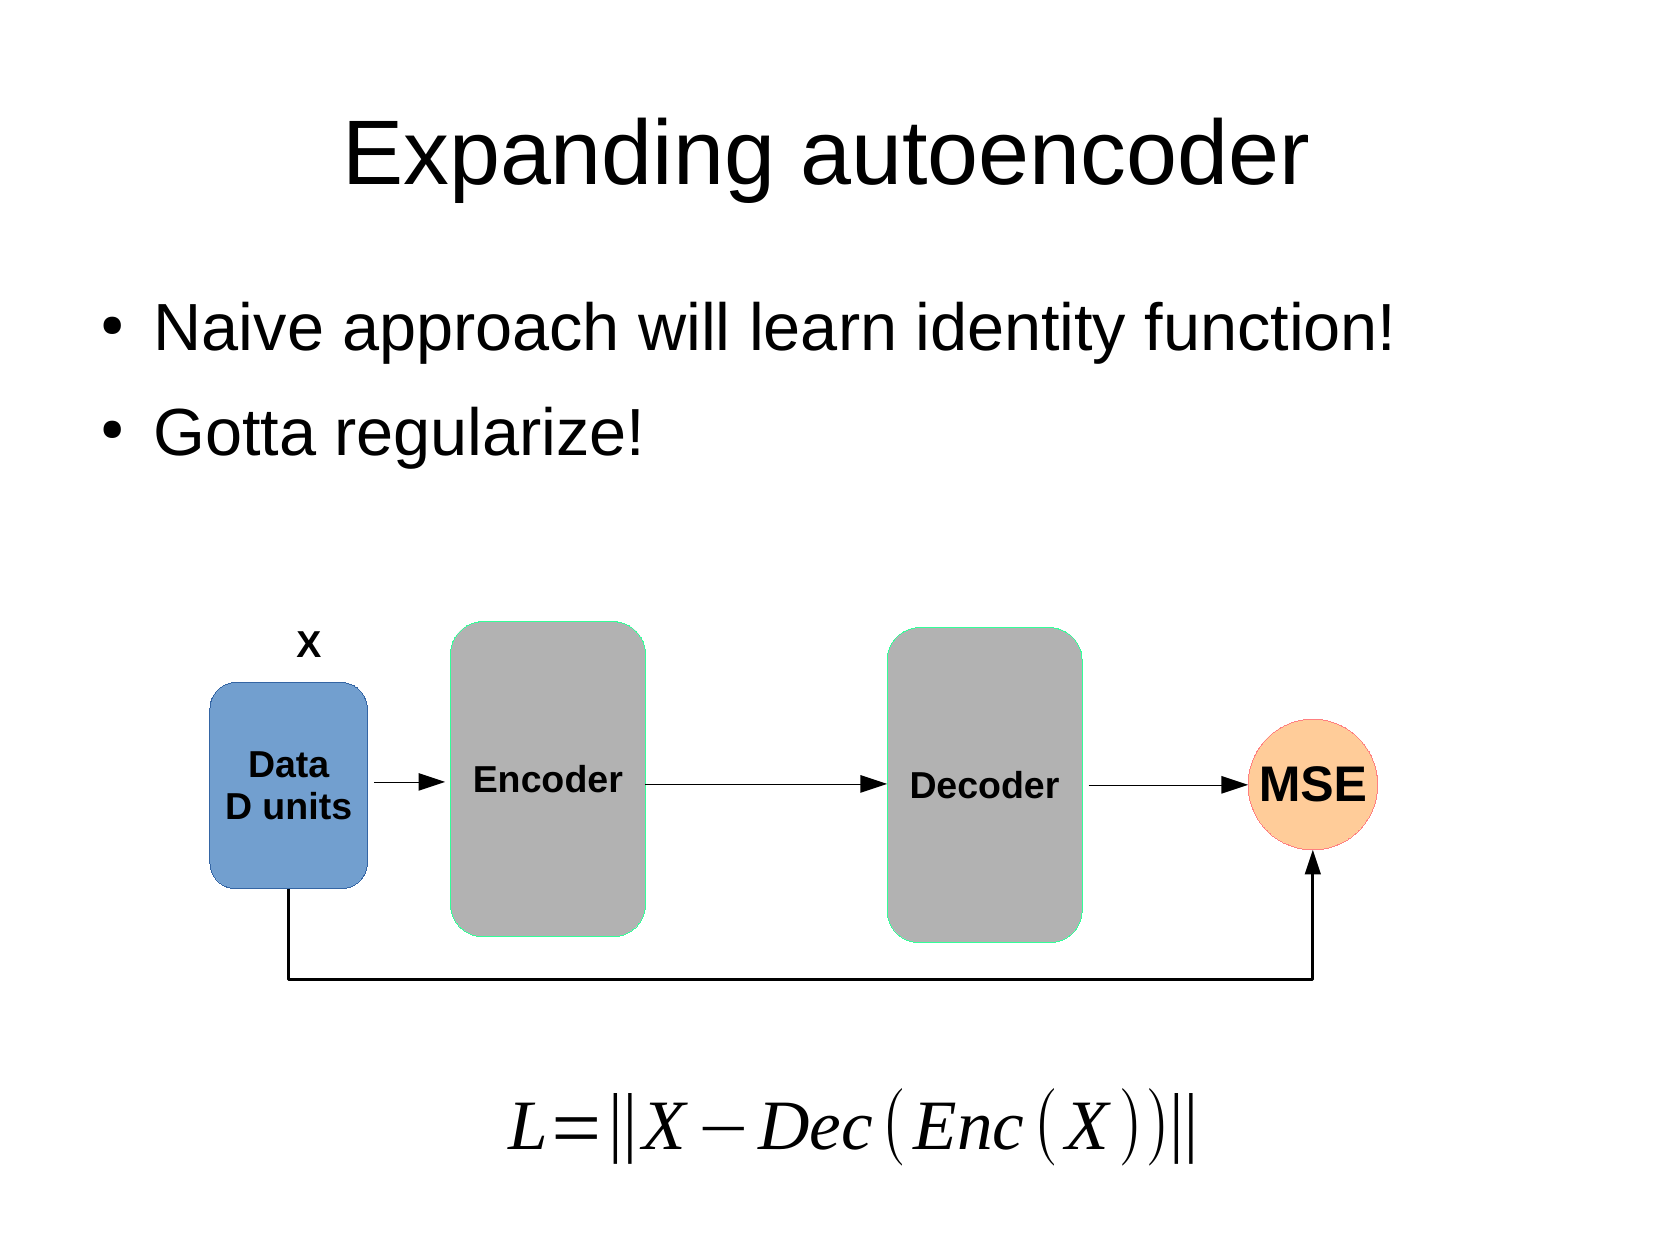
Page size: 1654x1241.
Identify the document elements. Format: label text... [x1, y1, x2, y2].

text_box MSE [1248, 719, 1378, 850]
text_box X [281, 615, 337, 673]
text_box Encoder [450, 621, 646, 937]
chart [486, 1083, 1221, 1169]
title Expanding autoencoder [82, 49, 1571, 257]
list Naive approach will learn identity function! Gotta regularize! [82, 290, 1571, 1010]
text_box Data D units [209, 682, 368, 889]
text_box Decoder [887, 627, 1083, 943]
